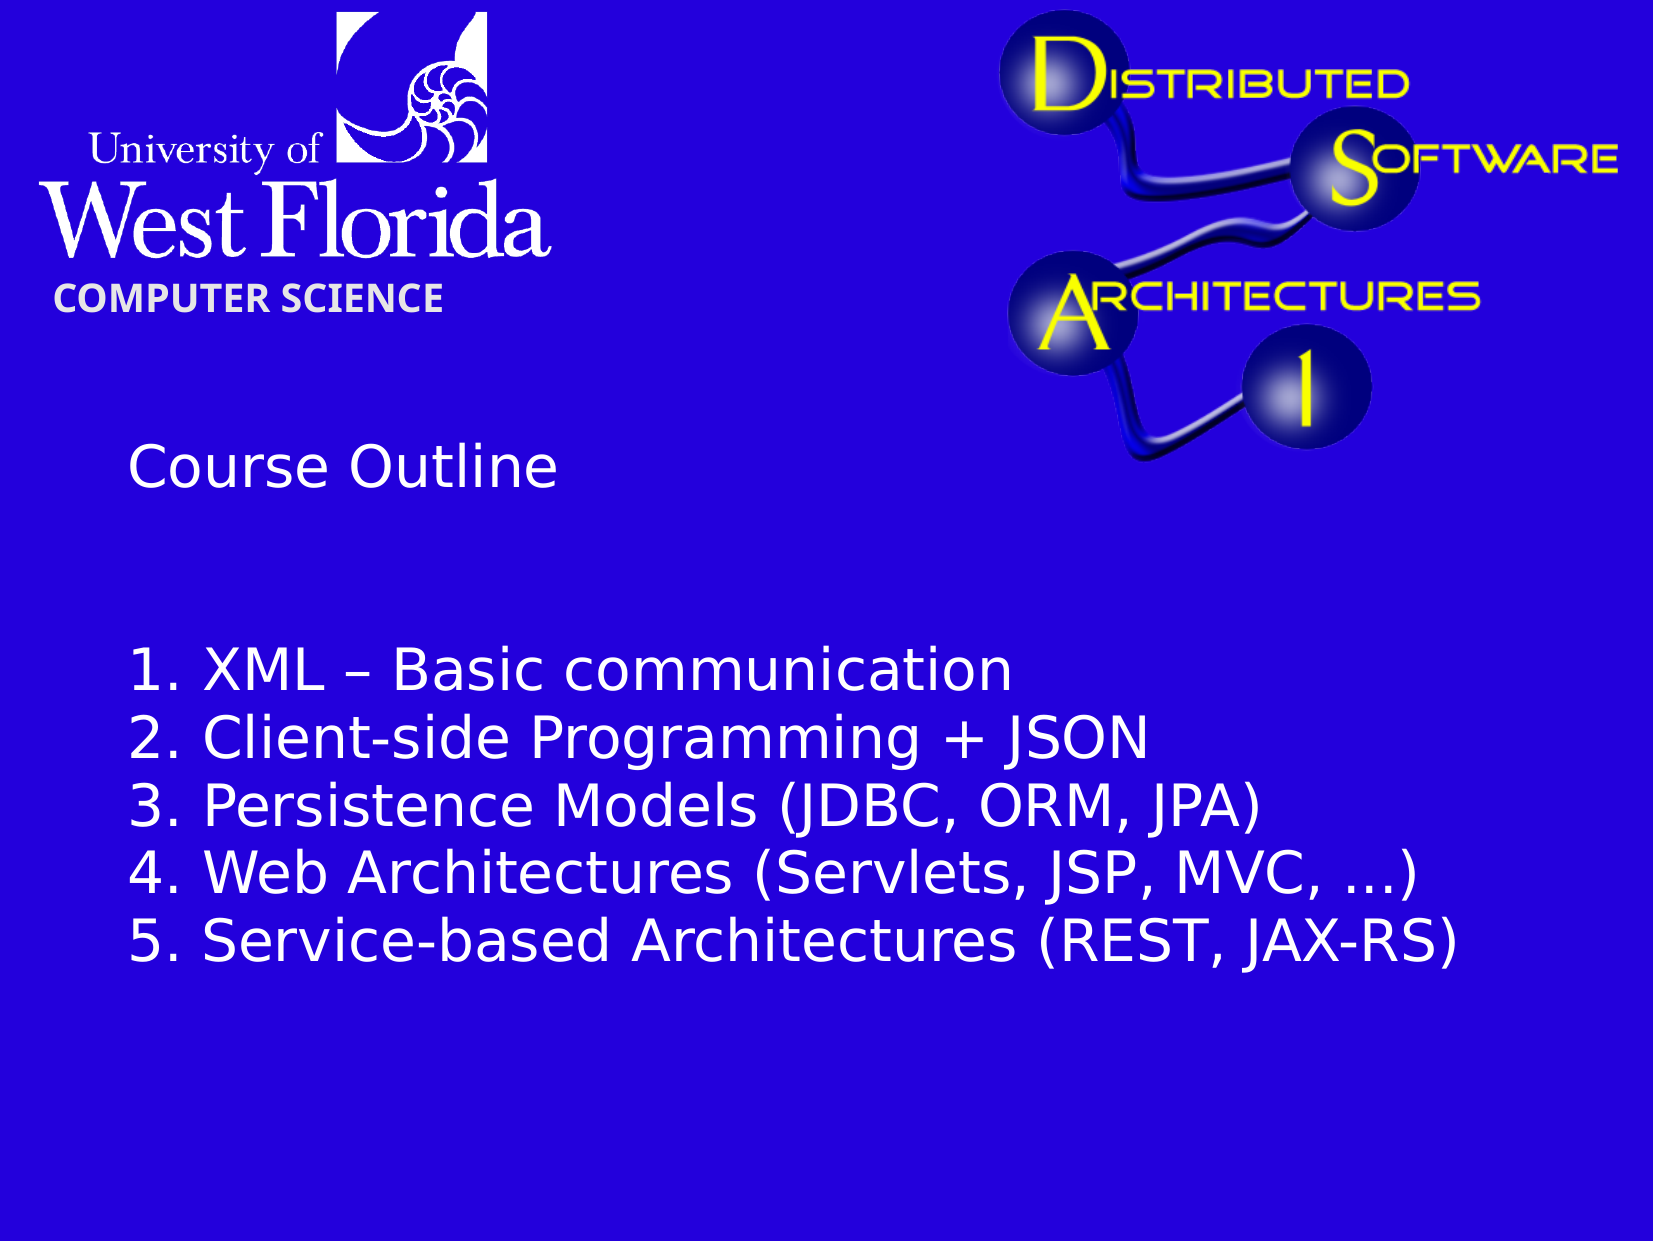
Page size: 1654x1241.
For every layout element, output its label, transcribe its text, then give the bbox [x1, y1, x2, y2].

text_box COMPUTER SCIENCE [37, 262, 563, 334]
picture [37, 0, 559, 262]
text_box Course Outline 1. XML – Basic communication 2. Client-side Programming + JSON 3. Persistence Models (JDBC, ORM, JPA) 4. Web Architectures (Servlets, JSP, MVC, ...) 5. Service-based Architectures (REST, JAX-RS) [112, 426, 1501, 1113]
picture [910, 0, 1653, 506]
